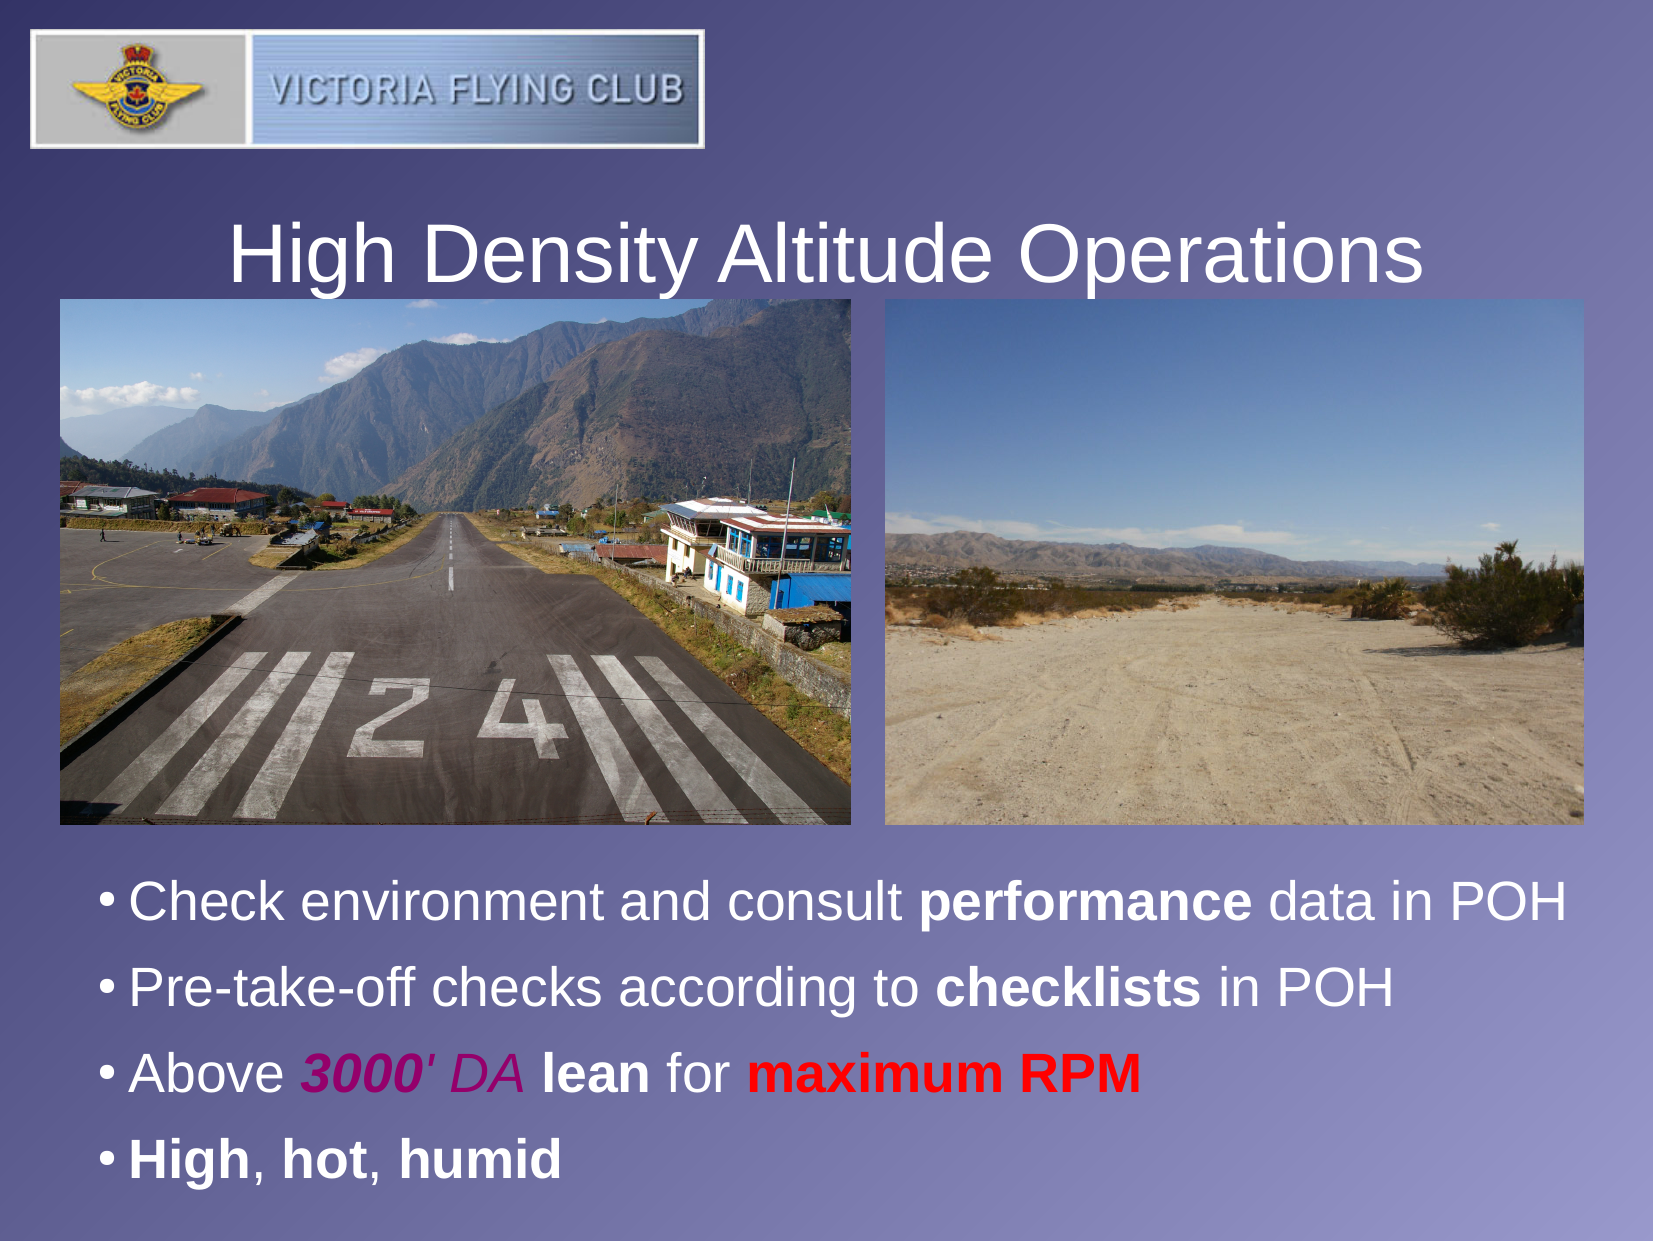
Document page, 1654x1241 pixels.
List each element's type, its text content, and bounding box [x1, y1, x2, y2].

list Check environment and consult performance data in POH Pre-take-off checks according to checklists in POH Above 3000' DA lean for maximum RPM High, hot, humid [82, 870, 1571, 1201]
picture [30, 29, 705, 149]
picture [885, 299, 1584, 826]
title High Density Altitude Operations [82, 150, 1571, 358]
picture [60, 299, 851, 826]
